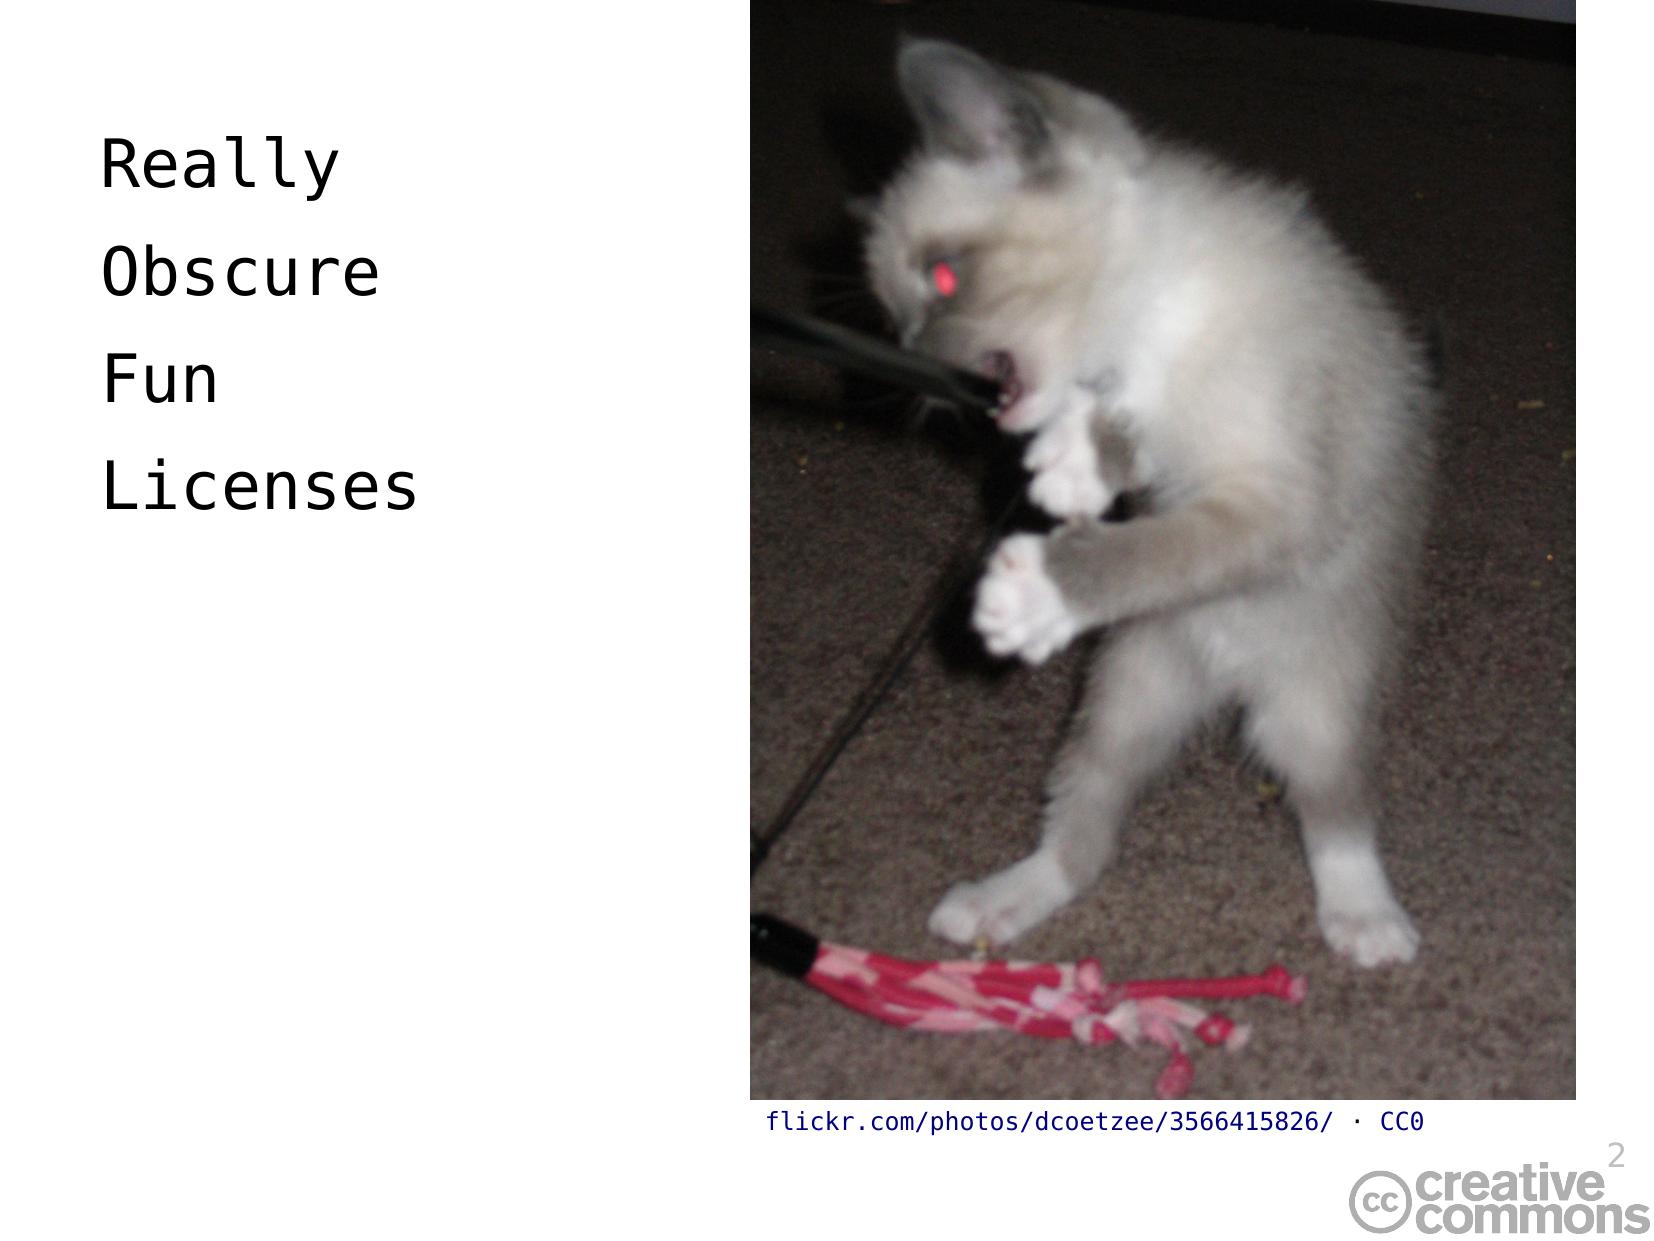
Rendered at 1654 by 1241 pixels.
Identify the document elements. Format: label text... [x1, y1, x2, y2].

picture [1349, 1162, 1650, 1234]
text_box flickr.com/photos/dcoetzee/3566415826/ · CC0 [750, 1099, 1440, 1144]
picture [750, 0, 1576, 1100]
list Really Obscure Fun Licenses [82, 18, 750, 823]
